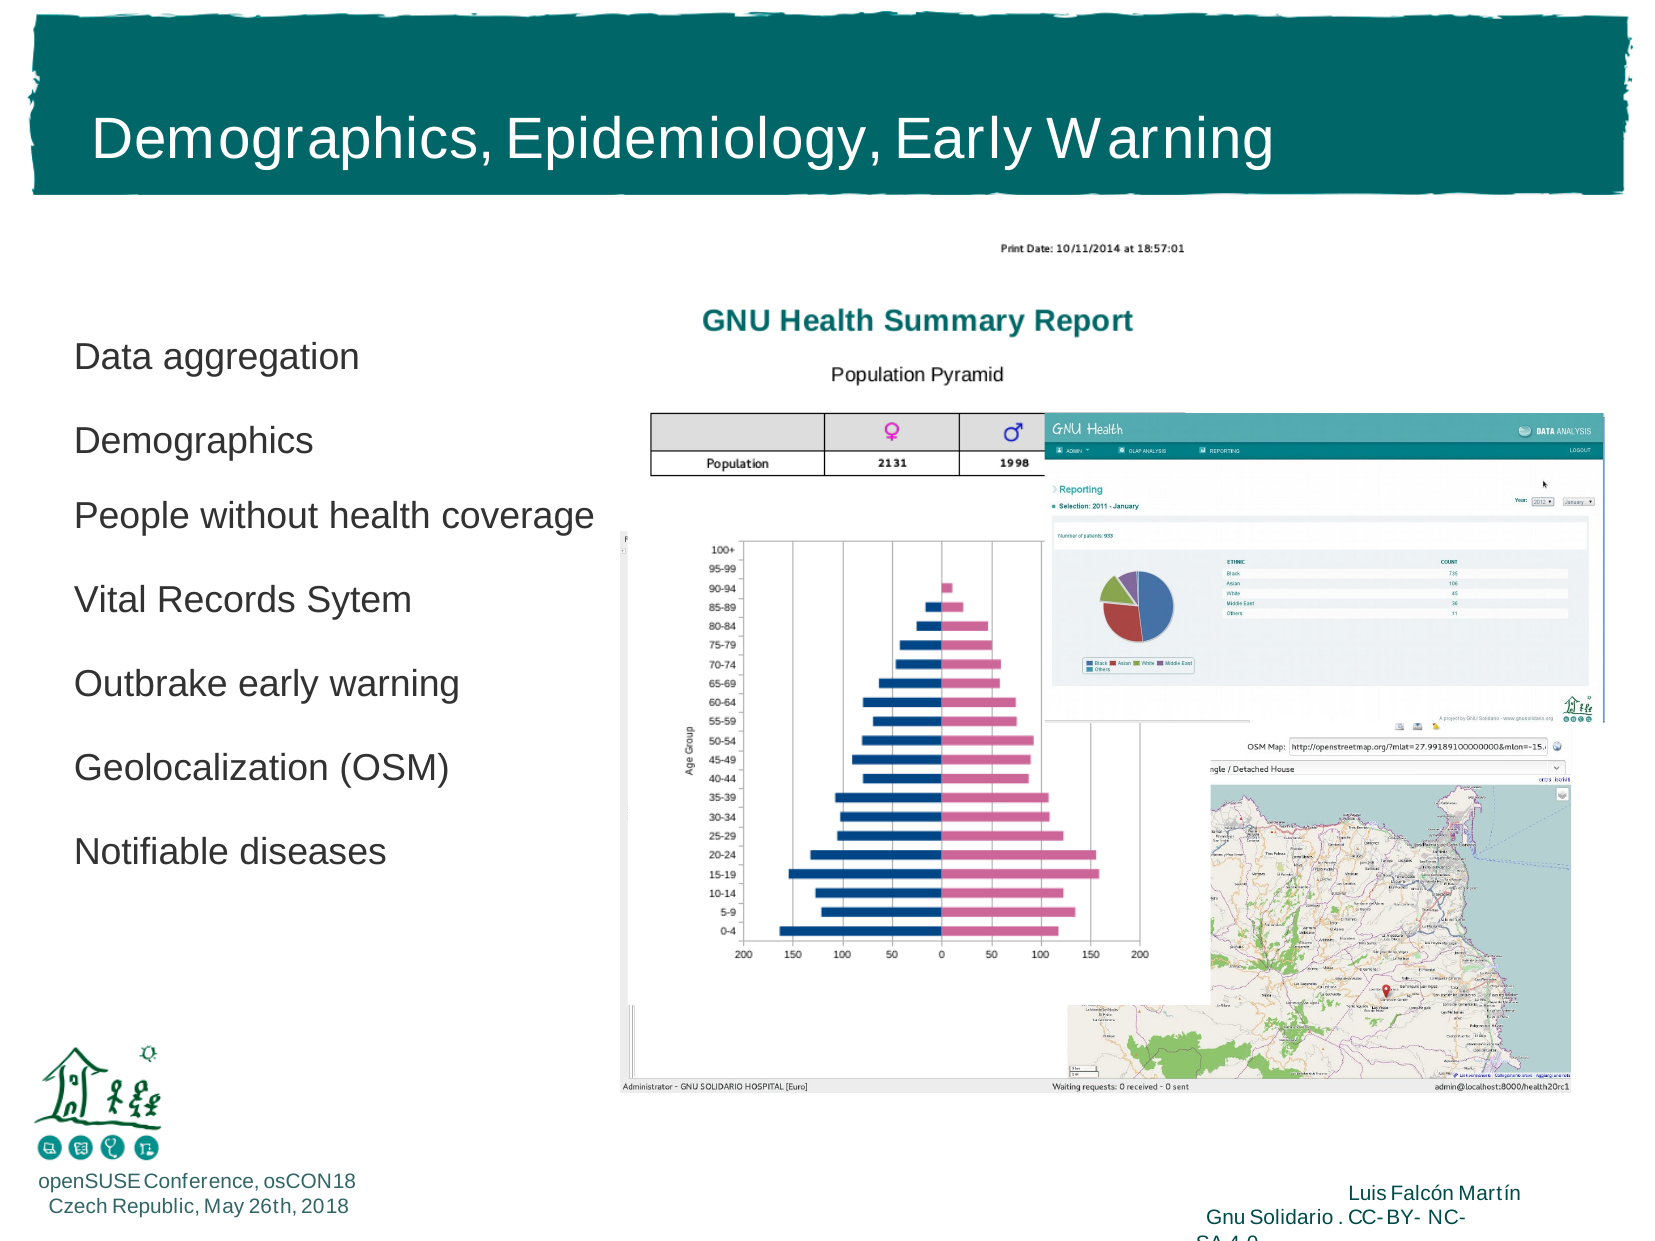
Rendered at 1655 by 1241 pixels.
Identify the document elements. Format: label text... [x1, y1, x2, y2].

title Demographics,Epidemiology,EarlyWarning [48, 74, 1607, 179]
text_box LuisFalcónMartín GnuSolidario.CC-BY-NC-SA4.0 [1193, 1179, 1531, 1230]
text_box [620, 223, 1605, 1093]
text_box openSUSEConference,osCON18 CzechRepublic,May26th,2018 [36, 1167, 361, 1218]
text_box Data aggregation Demographics People without health coverage Vital Records Sytem Outbrake early warning Geolocalization (OSM) Notifiable diseases [71, 293, 598, 839]
